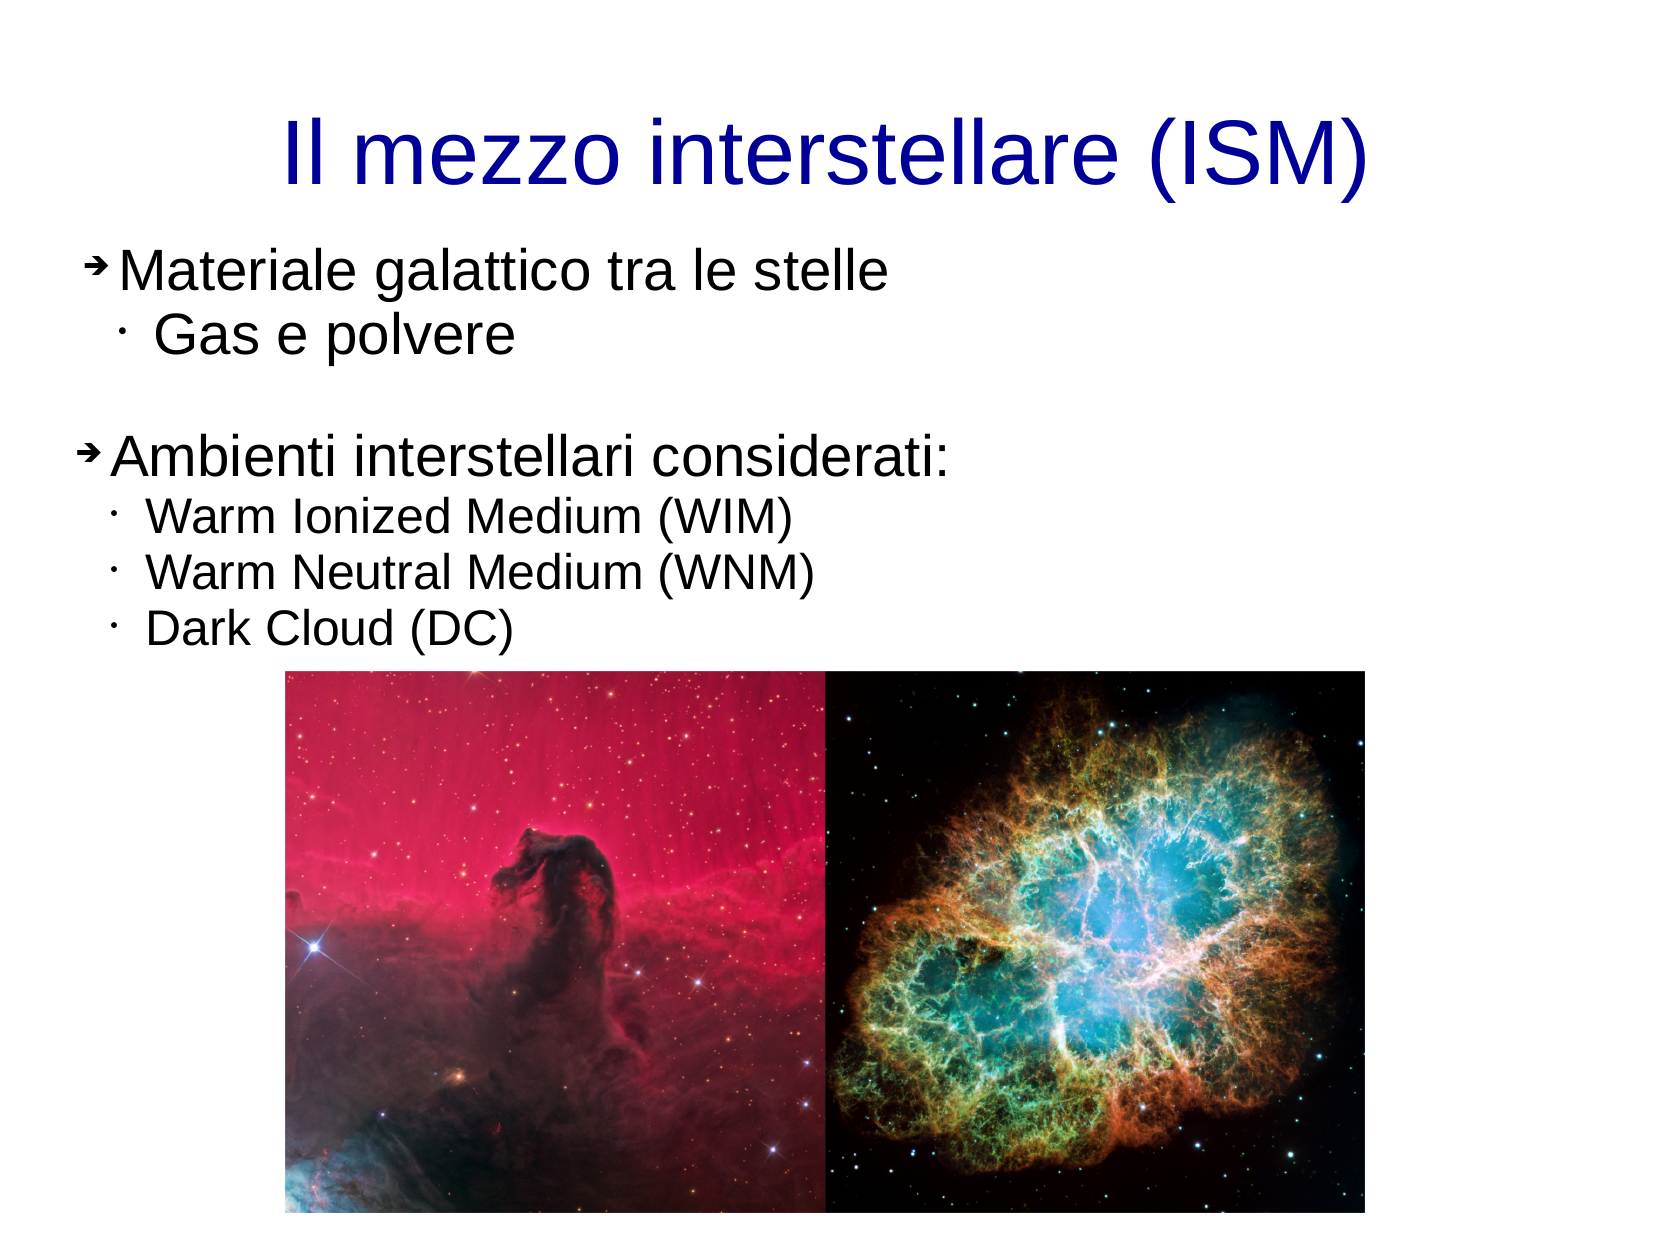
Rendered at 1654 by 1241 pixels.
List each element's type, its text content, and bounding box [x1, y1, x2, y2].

picture [285, 671, 1365, 1213]
title Il mezzo interstellare (ISM) [82, 49, 1571, 237]
text_box Materiale galattico tra le stelle Gas e polvere [82, 237, 1620, 451]
text_box Ambienti interstellari considerati: Warm Ionized Medium (WIM) Warm Neutral Medium (WNM) Dark Cloud (DC) [74, 423, 1612, 728]
